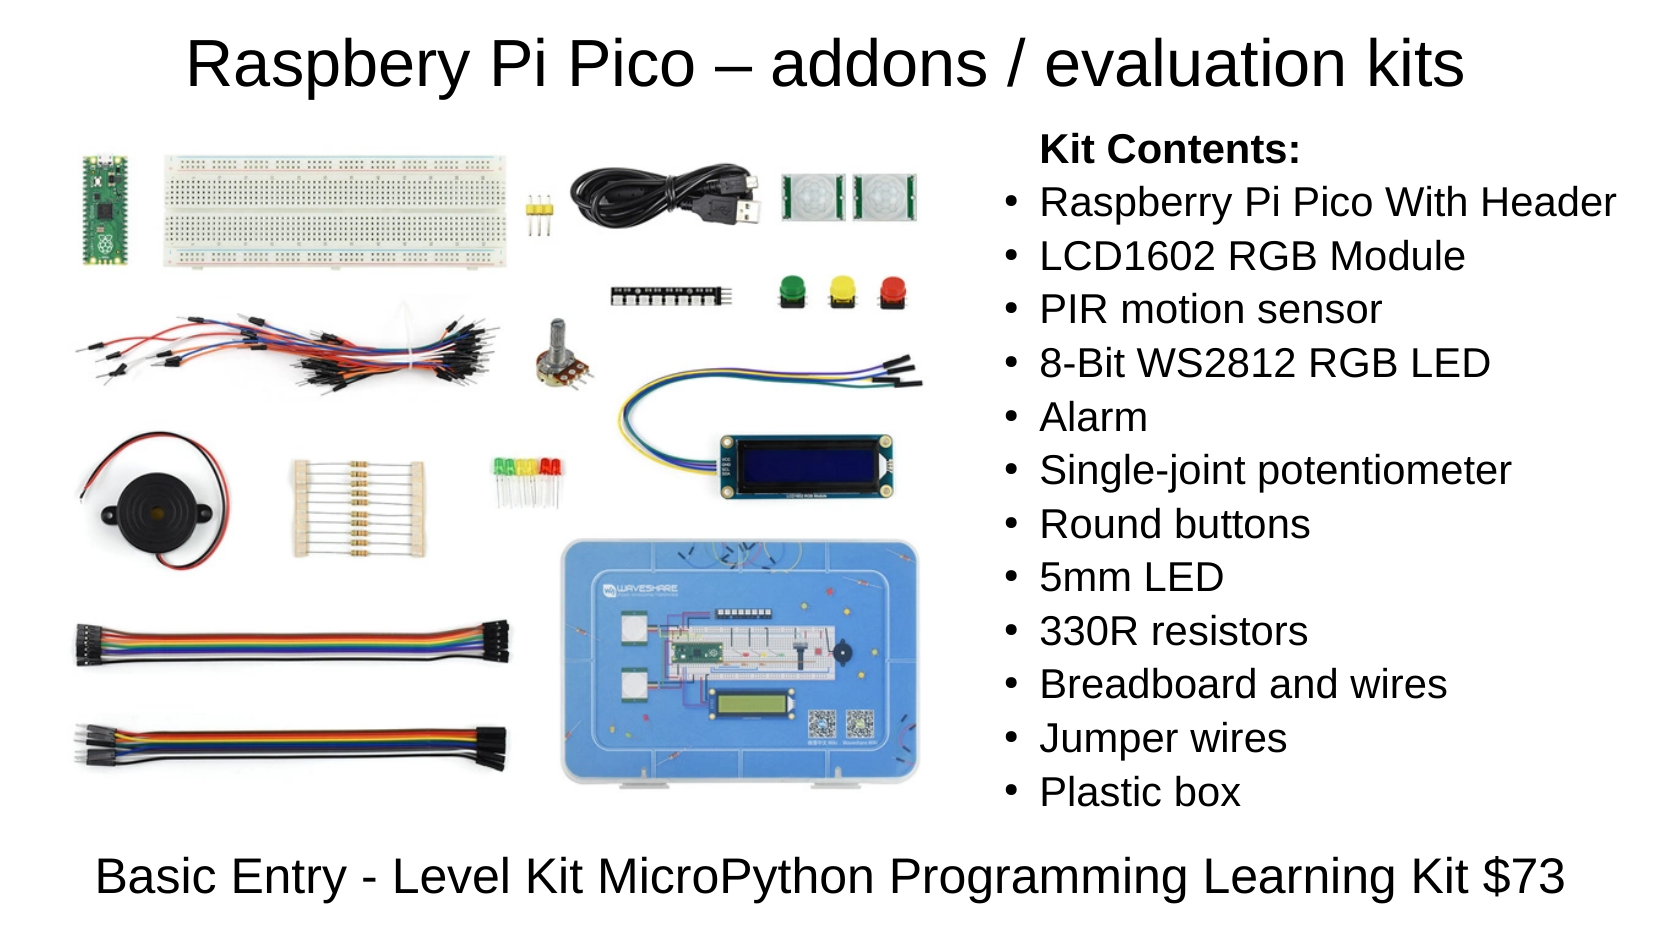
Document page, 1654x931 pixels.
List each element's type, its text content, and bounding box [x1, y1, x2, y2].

title Raspbery Pi Pico – addons / evaluation kits [29, 0, 1625, 138]
subtitle Basic Entry - Level Kit MicroPython Programming Learning Kit $73 [59, 848, 1625, 916]
text_box Kit Contents: Raspberry Pi Pico With Header LCD1602 RGB Module PIR motion sensor 8-Bit WS2812 RGB LED Alarm Single-joint potentiometer Round buttons 5mm LED 330R resistors Breadboard and wires Jumper wires Plastic box [989, 118, 1654, 869]
picture [29, 118, 960, 798]
